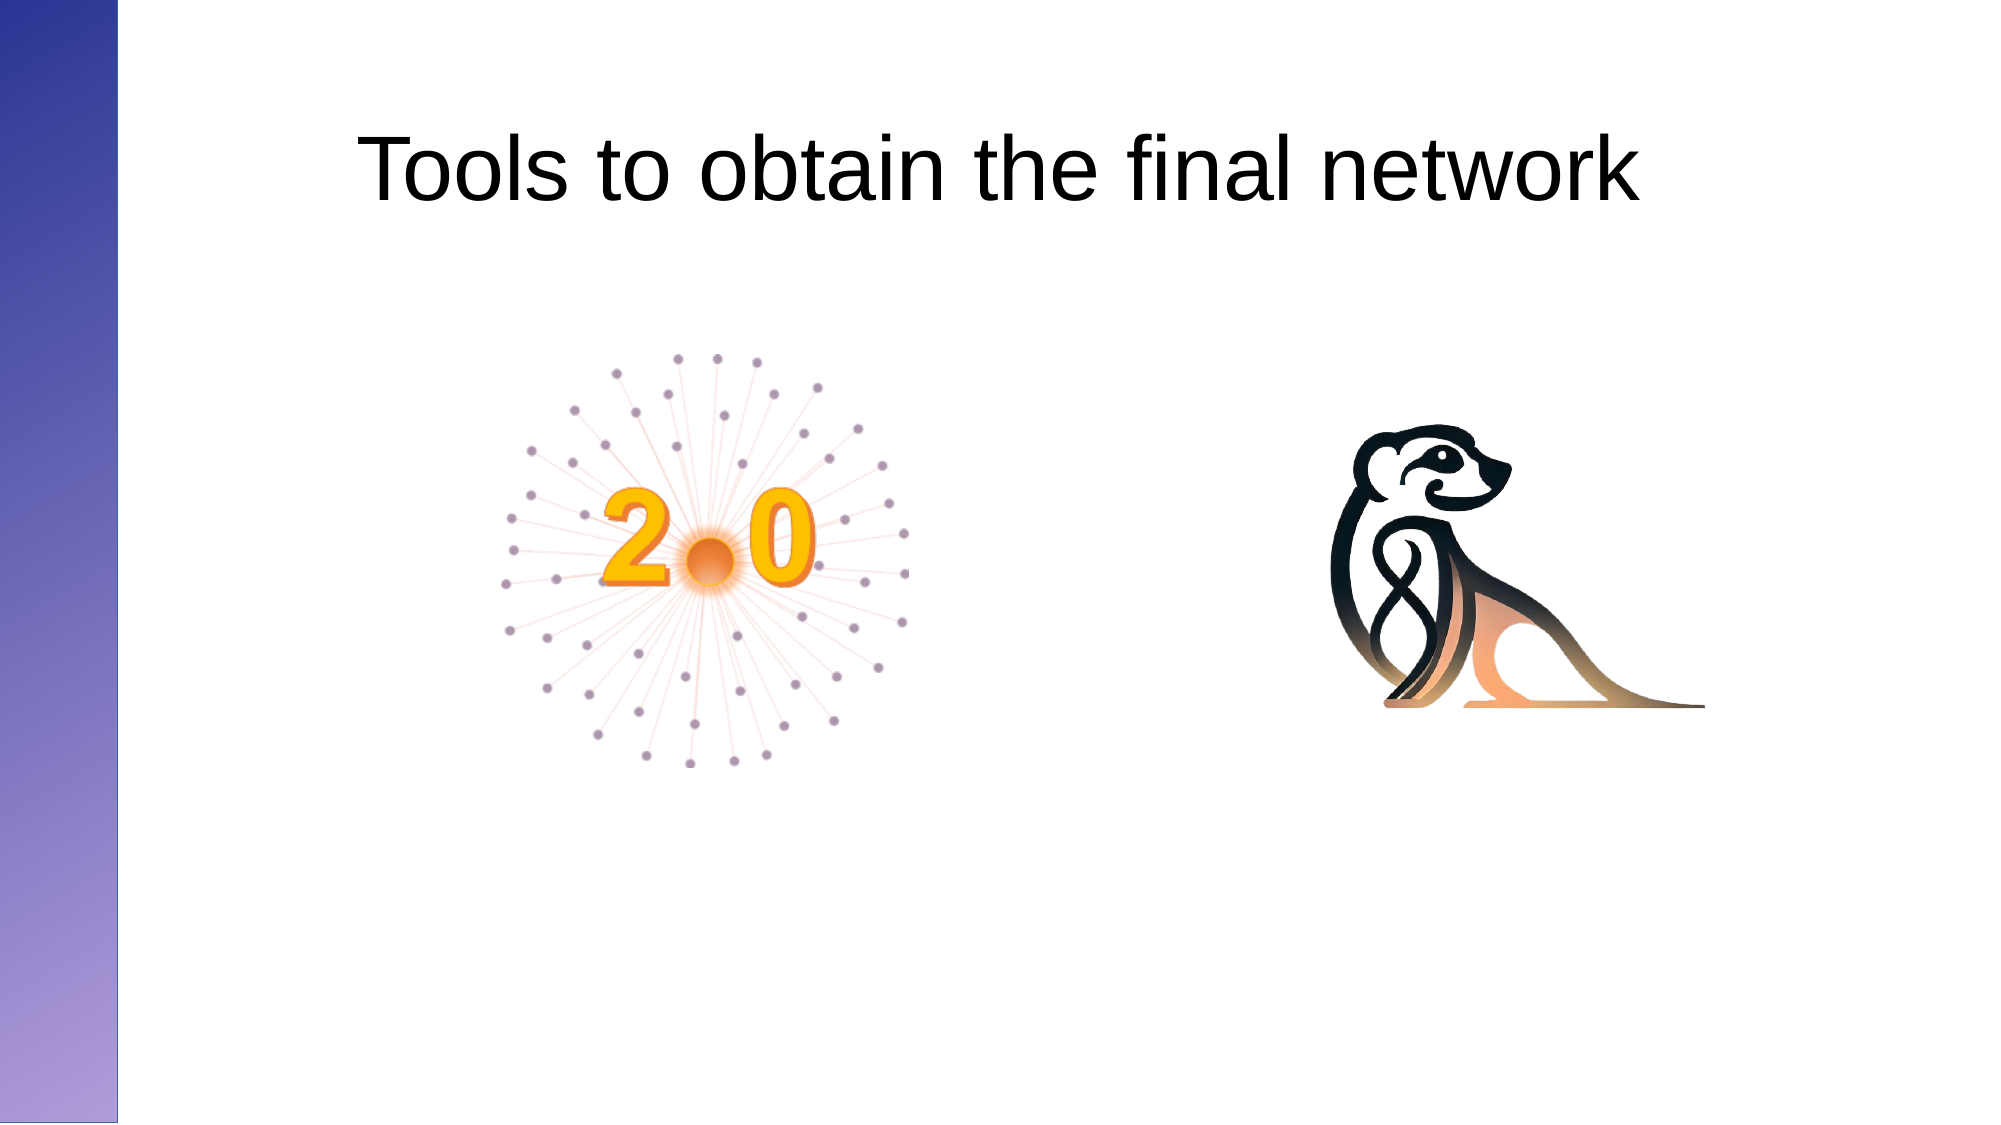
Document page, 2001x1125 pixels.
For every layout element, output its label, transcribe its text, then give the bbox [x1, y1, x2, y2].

text_box [0, 0, 118, 1123]
title Tools to obtain the final network [137, 59, 1863, 277]
picture [1210, 265, 1802, 857]
picture [501, 353, 909, 768]
